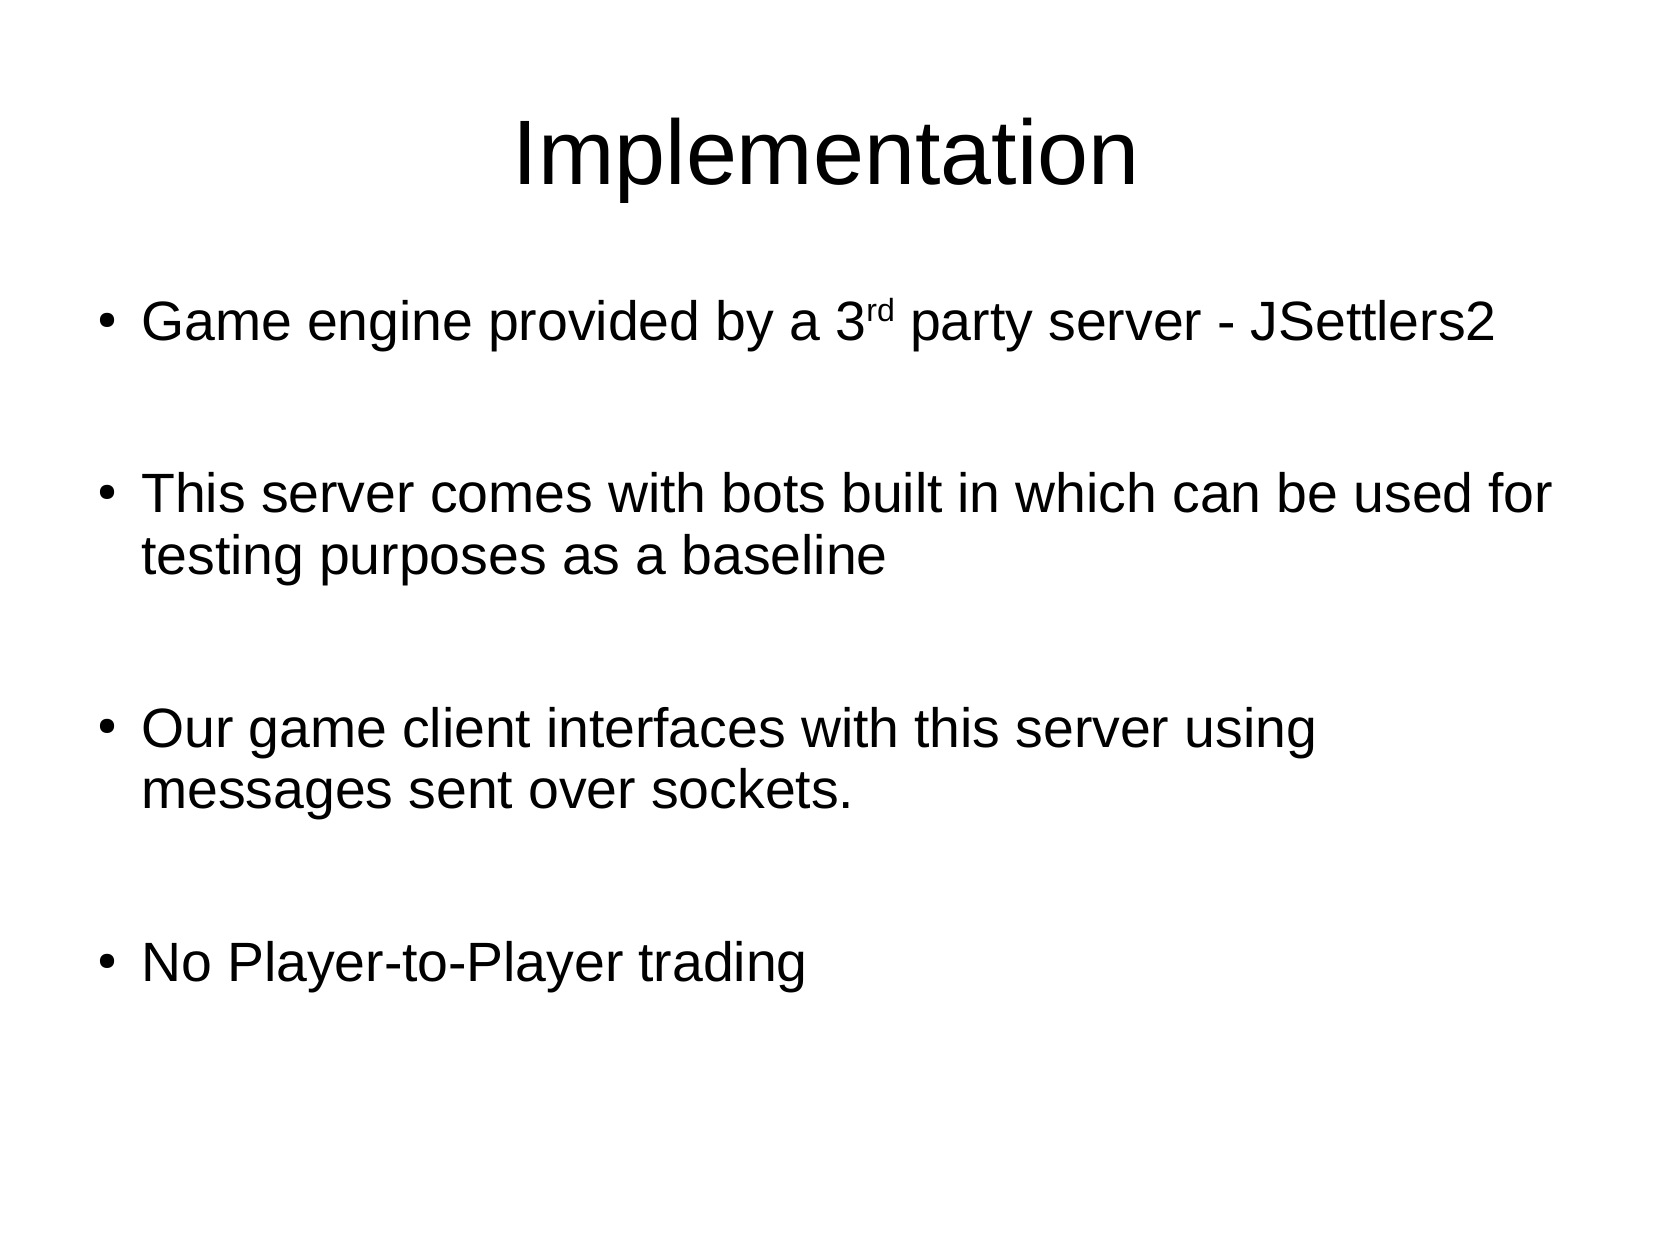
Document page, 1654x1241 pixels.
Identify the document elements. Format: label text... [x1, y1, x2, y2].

title Implementation [82, 49, 1571, 257]
list Game engine provided by a 3rd party server - JSettlers2 This server comes with bots built in which can be used for testing purposes as a baseline Our game client interfaces with this server using messages sent over sockets. No Player-to-Player trading [82, 290, 1571, 1010]
